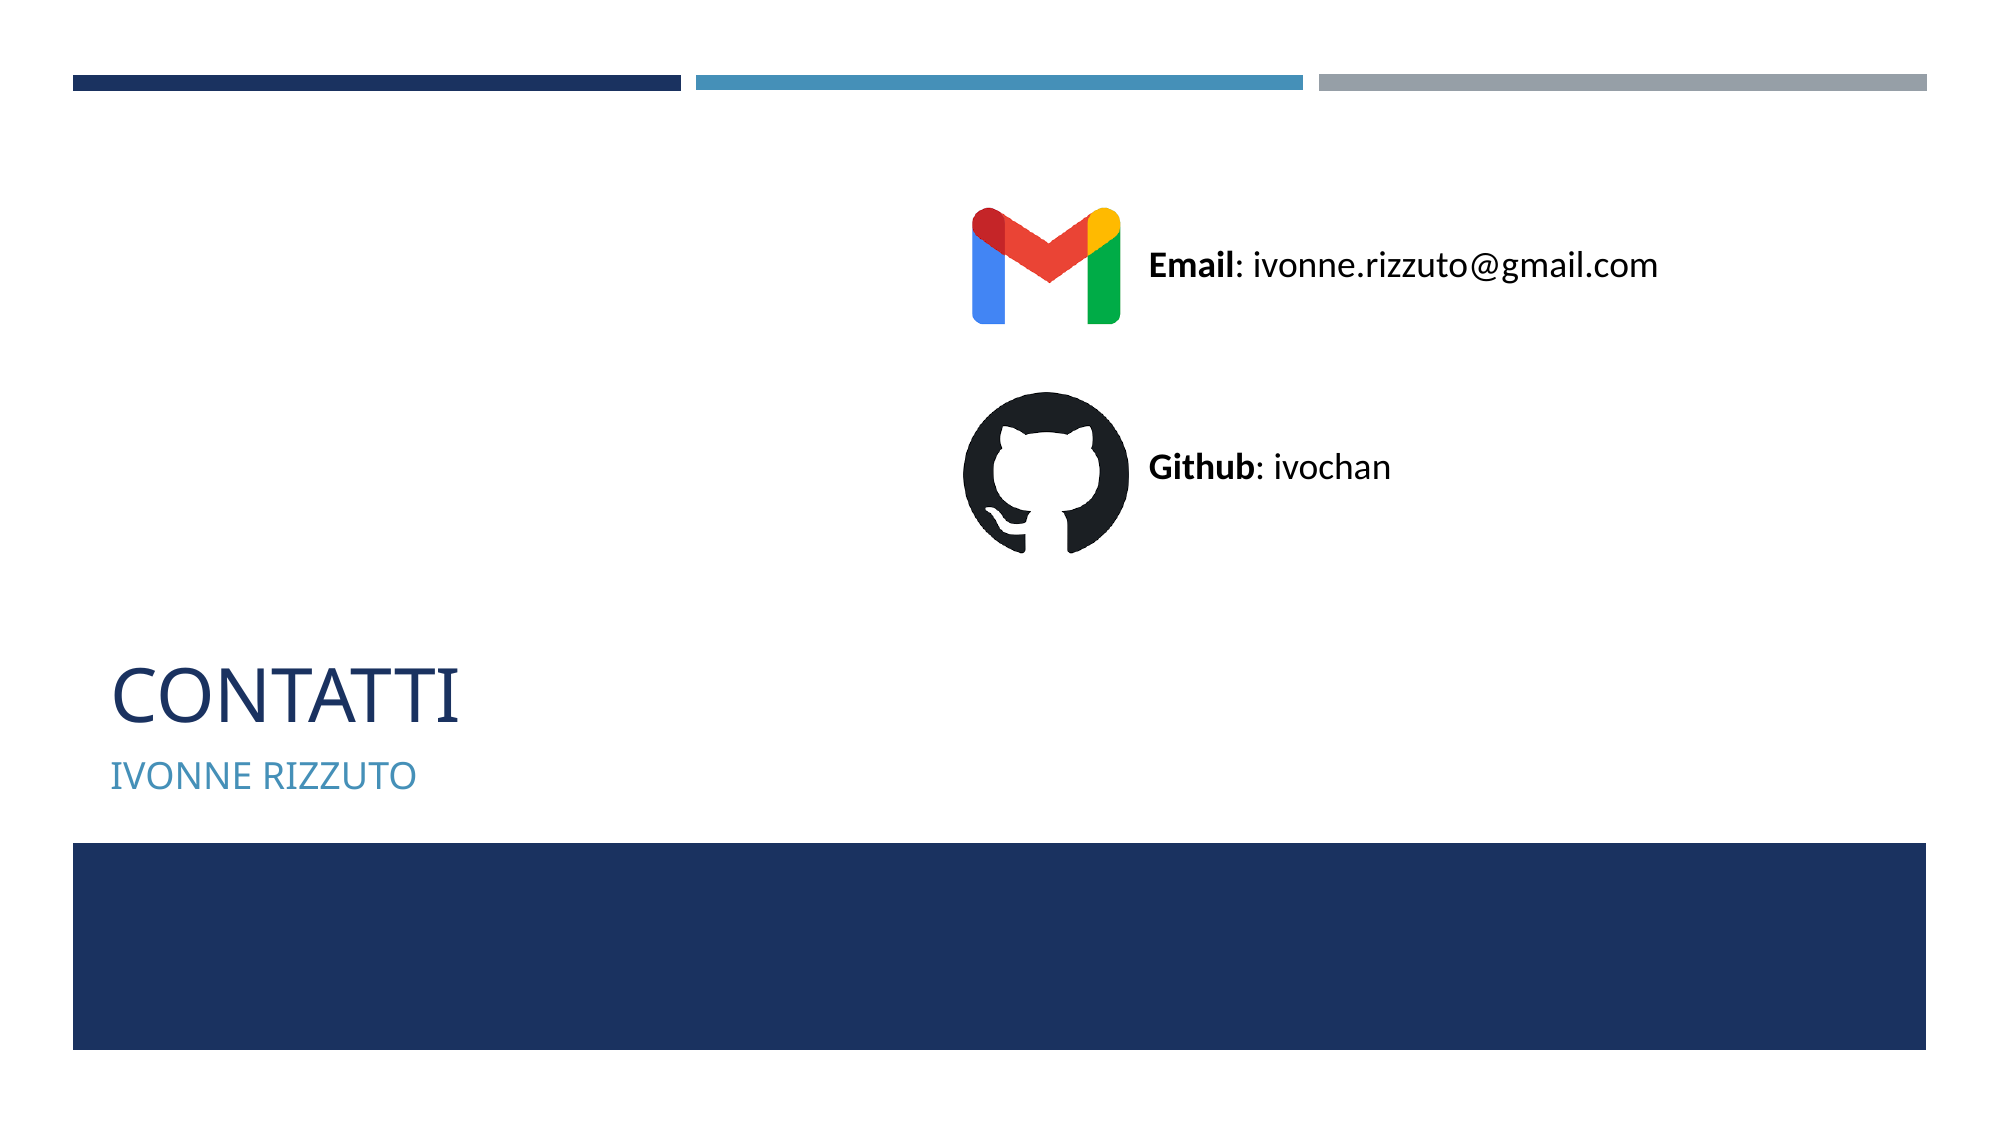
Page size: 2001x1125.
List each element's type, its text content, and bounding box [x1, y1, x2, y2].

picture [963, 392, 1129, 557]
list Ivonne rizzuto [95, 744, 1905, 844]
text_box Email: ivonne.rizzuto@gmail.com [1133, 232, 1755, 293]
title contatti [95, 499, 1905, 744]
picture [958, 177, 1134, 354]
text_box Github: ivochan [1133, 434, 1524, 495]
